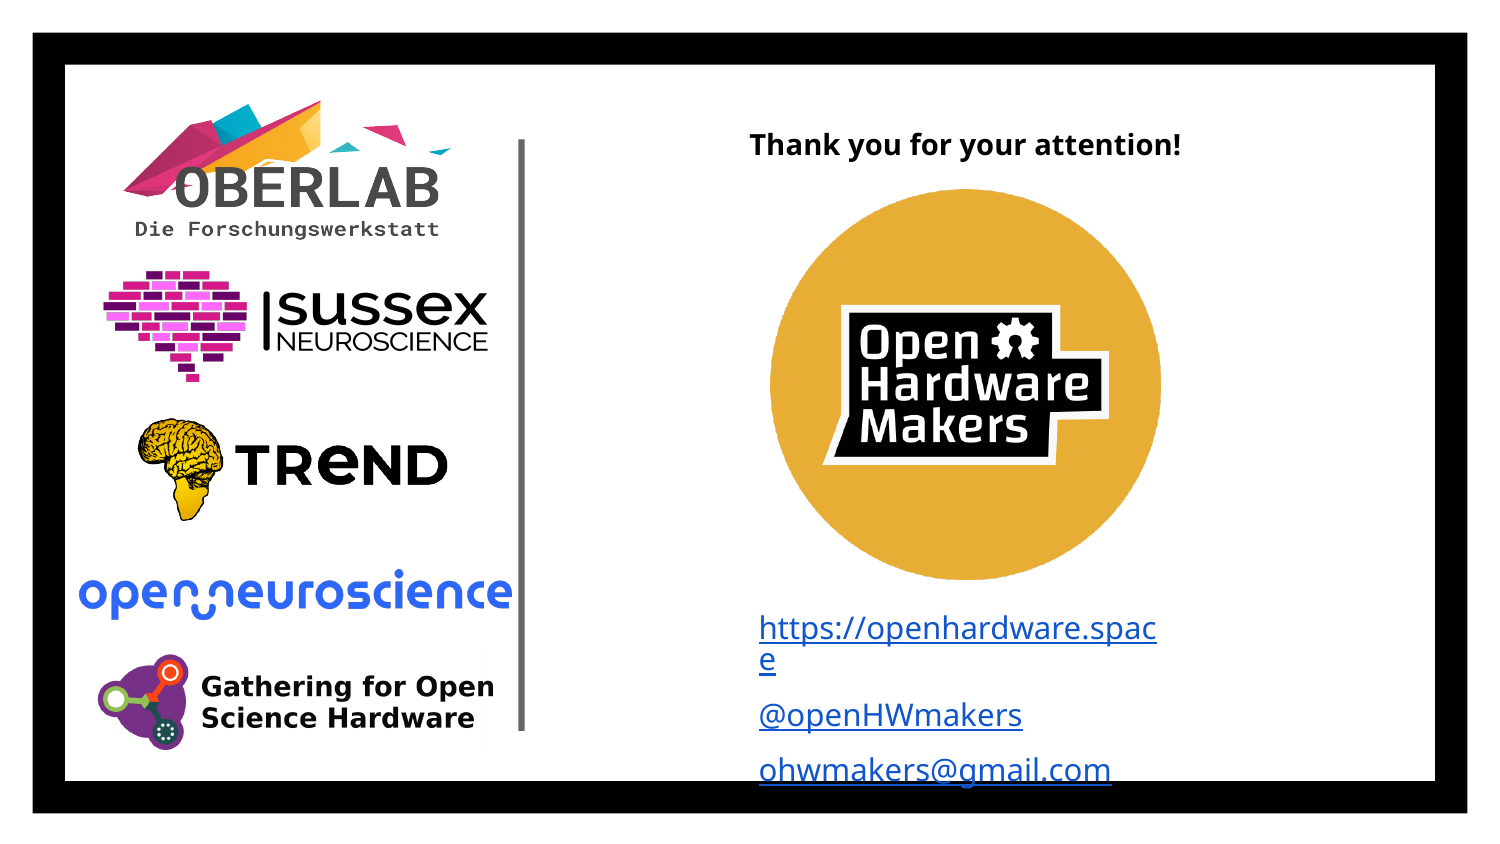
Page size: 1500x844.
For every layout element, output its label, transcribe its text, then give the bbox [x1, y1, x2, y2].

text_box https://openhardware.space @openHWmakers ohwmakers@gmail.com [743, 593, 1188, 777]
picture [118, 408, 473, 541]
picture [103, 271, 488, 382]
picture [123, 100, 451, 240]
text_box Thank you for your attention! [568, 106, 1363, 217]
picture [79, 569, 512, 620]
picture [81, 649, 493, 755]
picture [770, 189, 1161, 580]
